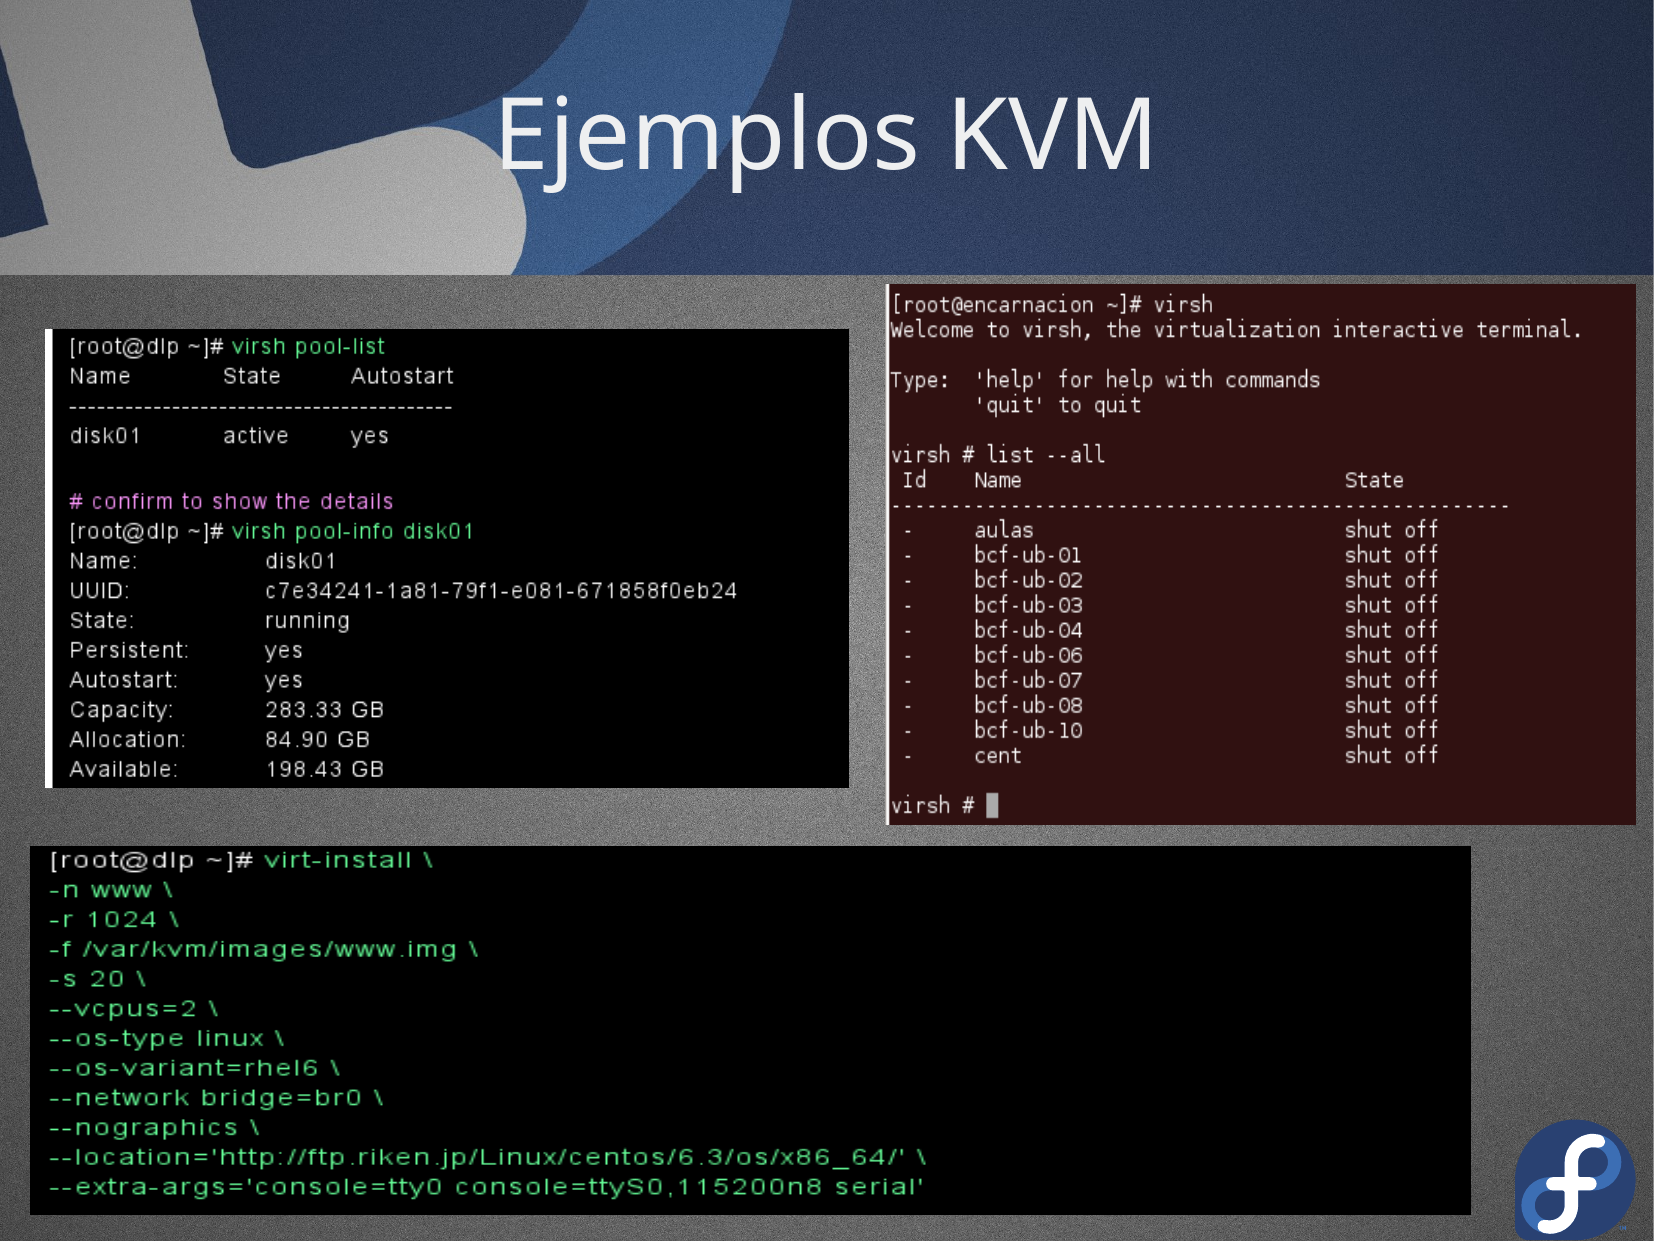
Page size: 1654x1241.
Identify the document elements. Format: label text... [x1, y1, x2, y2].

text_box Ejemplos [root@encarnacion ~]# virsh Welcome to virsh, the virtualization interactive terminal. Type: 'help' for help with commands 'quit' to quit [88, 354, 1565, 1064]
text_box Ejemplos KVM [88, 29, 1565, 237]
picture [0, 0, 1654, 1241]
